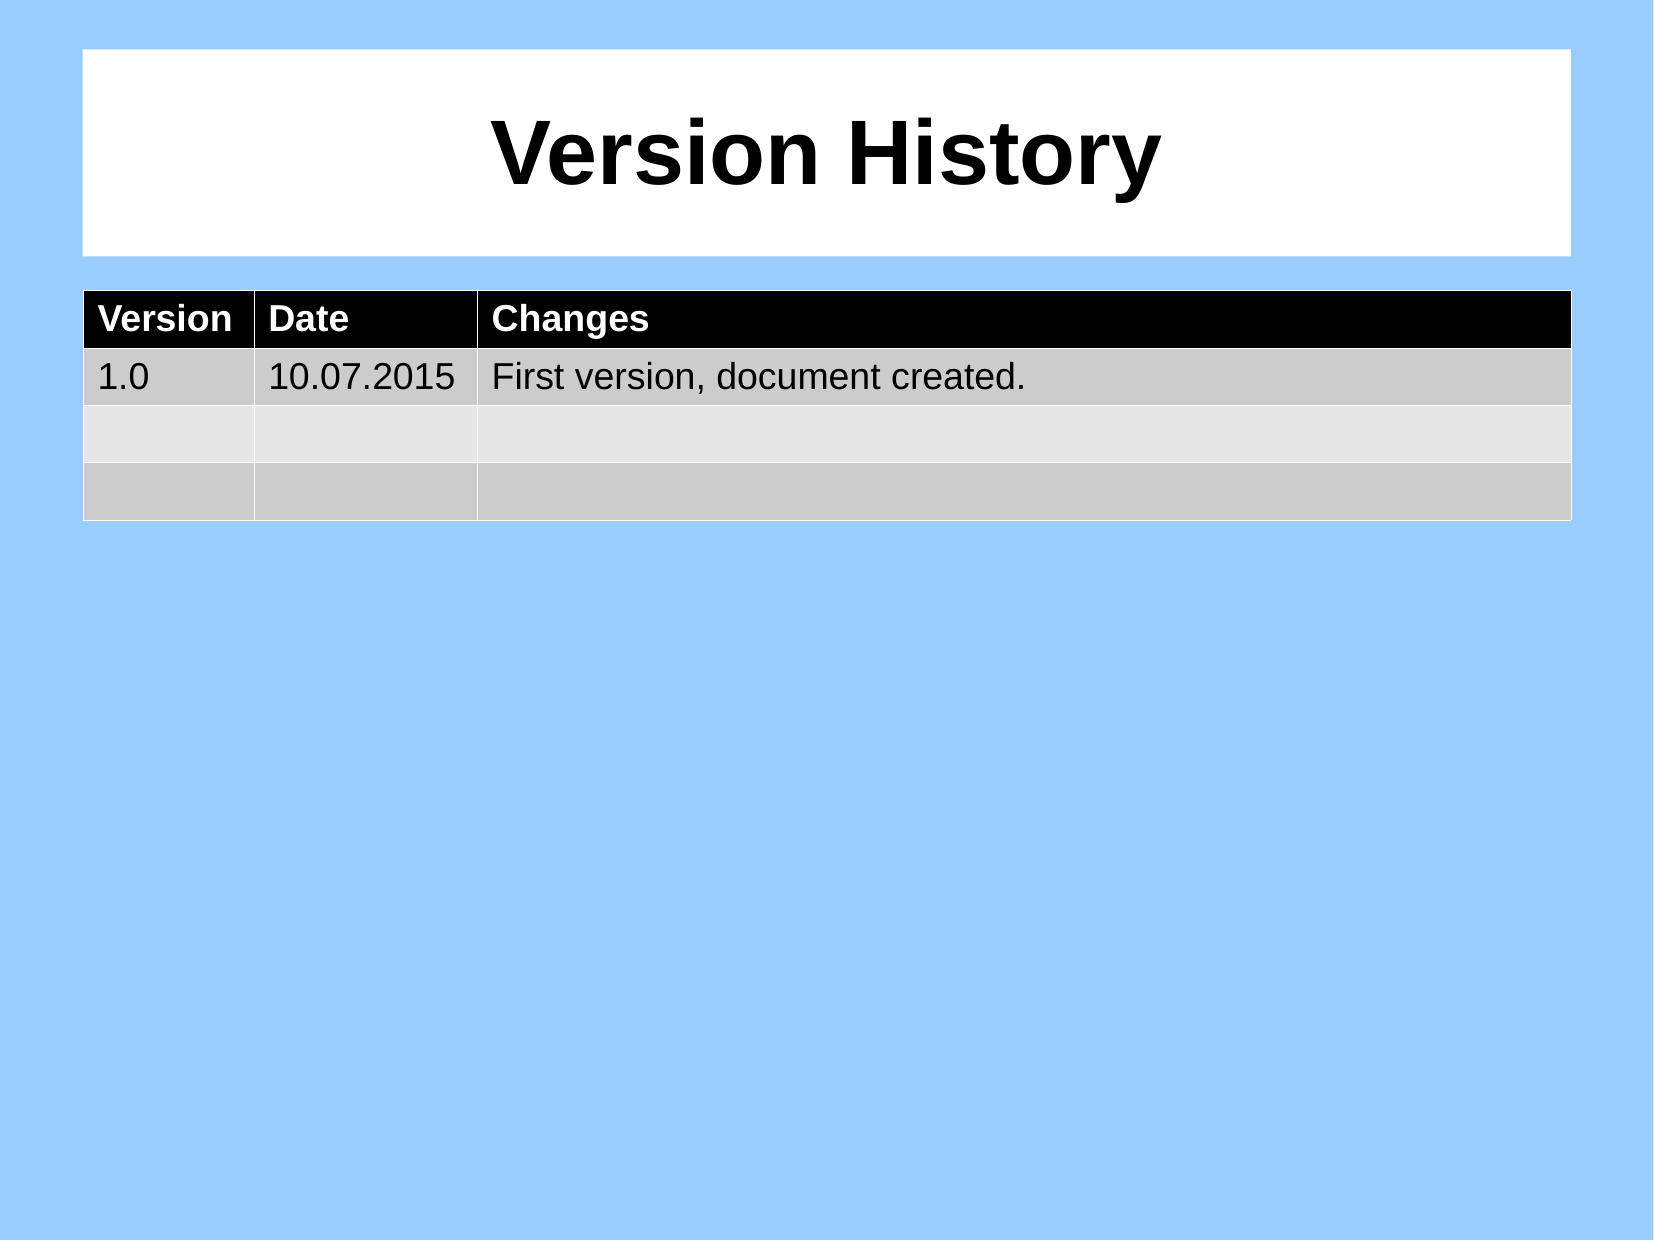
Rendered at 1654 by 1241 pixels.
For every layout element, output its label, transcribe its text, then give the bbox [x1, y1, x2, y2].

table_header Version [84, 291, 254, 348]
table_cell [84, 463, 254, 520]
table_cell [255, 406, 477, 462]
table_cell [255, 463, 477, 520]
table_cell 10.07.2015 [255, 349, 477, 405]
table_cell [84, 406, 254, 462]
table_cell [478, 463, 1571, 520]
table_header Changes [478, 291, 1571, 348]
table_header Date [255, 291, 477, 348]
table_cell 1.0 [84, 349, 254, 405]
title Version History [82, 49, 1571, 257]
table_cell First version, document created. [478, 349, 1571, 405]
table_cell [478, 406, 1571, 462]
